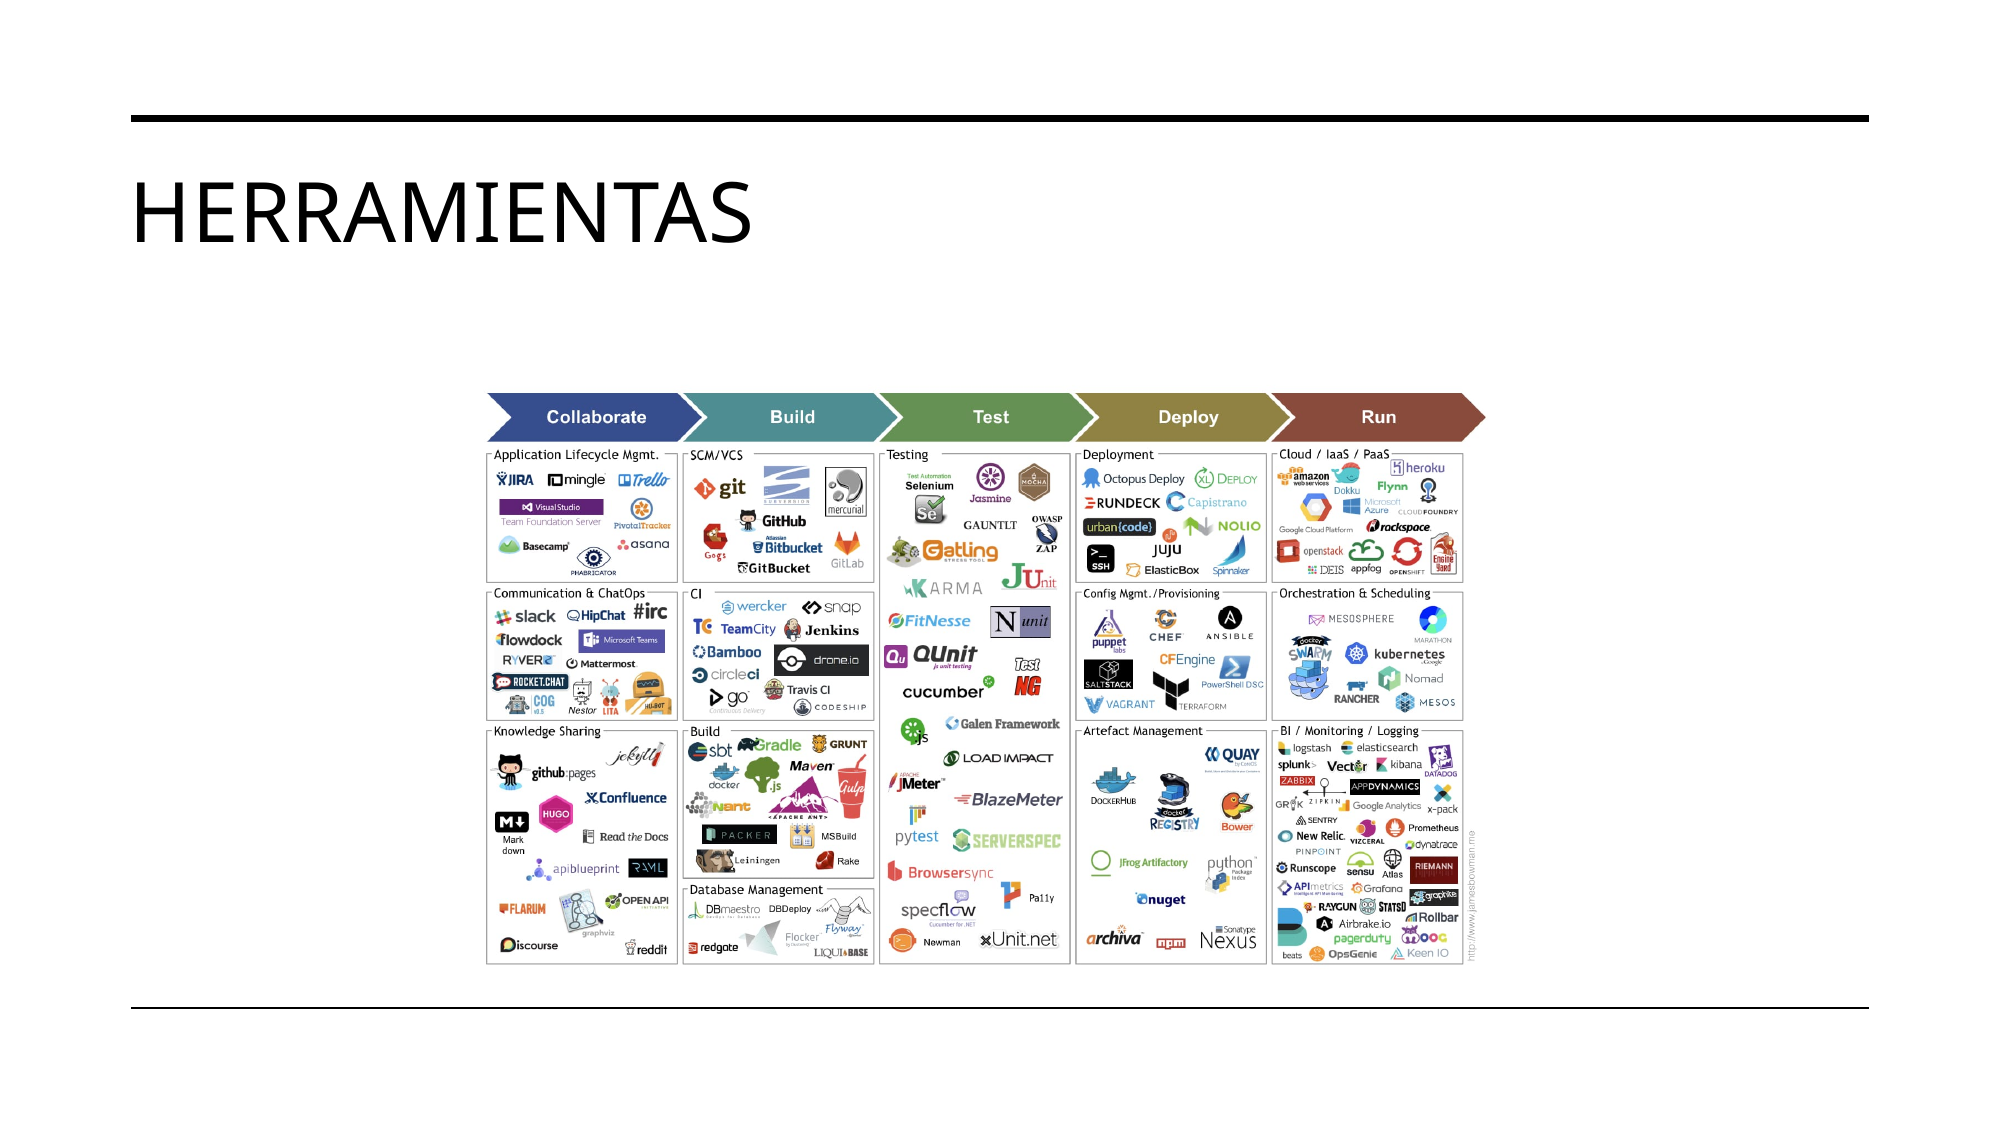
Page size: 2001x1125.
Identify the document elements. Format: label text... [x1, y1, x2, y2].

picture [461, 376, 1523, 973]
title HERRAMIENTAS [114, 151, 1869, 377]
